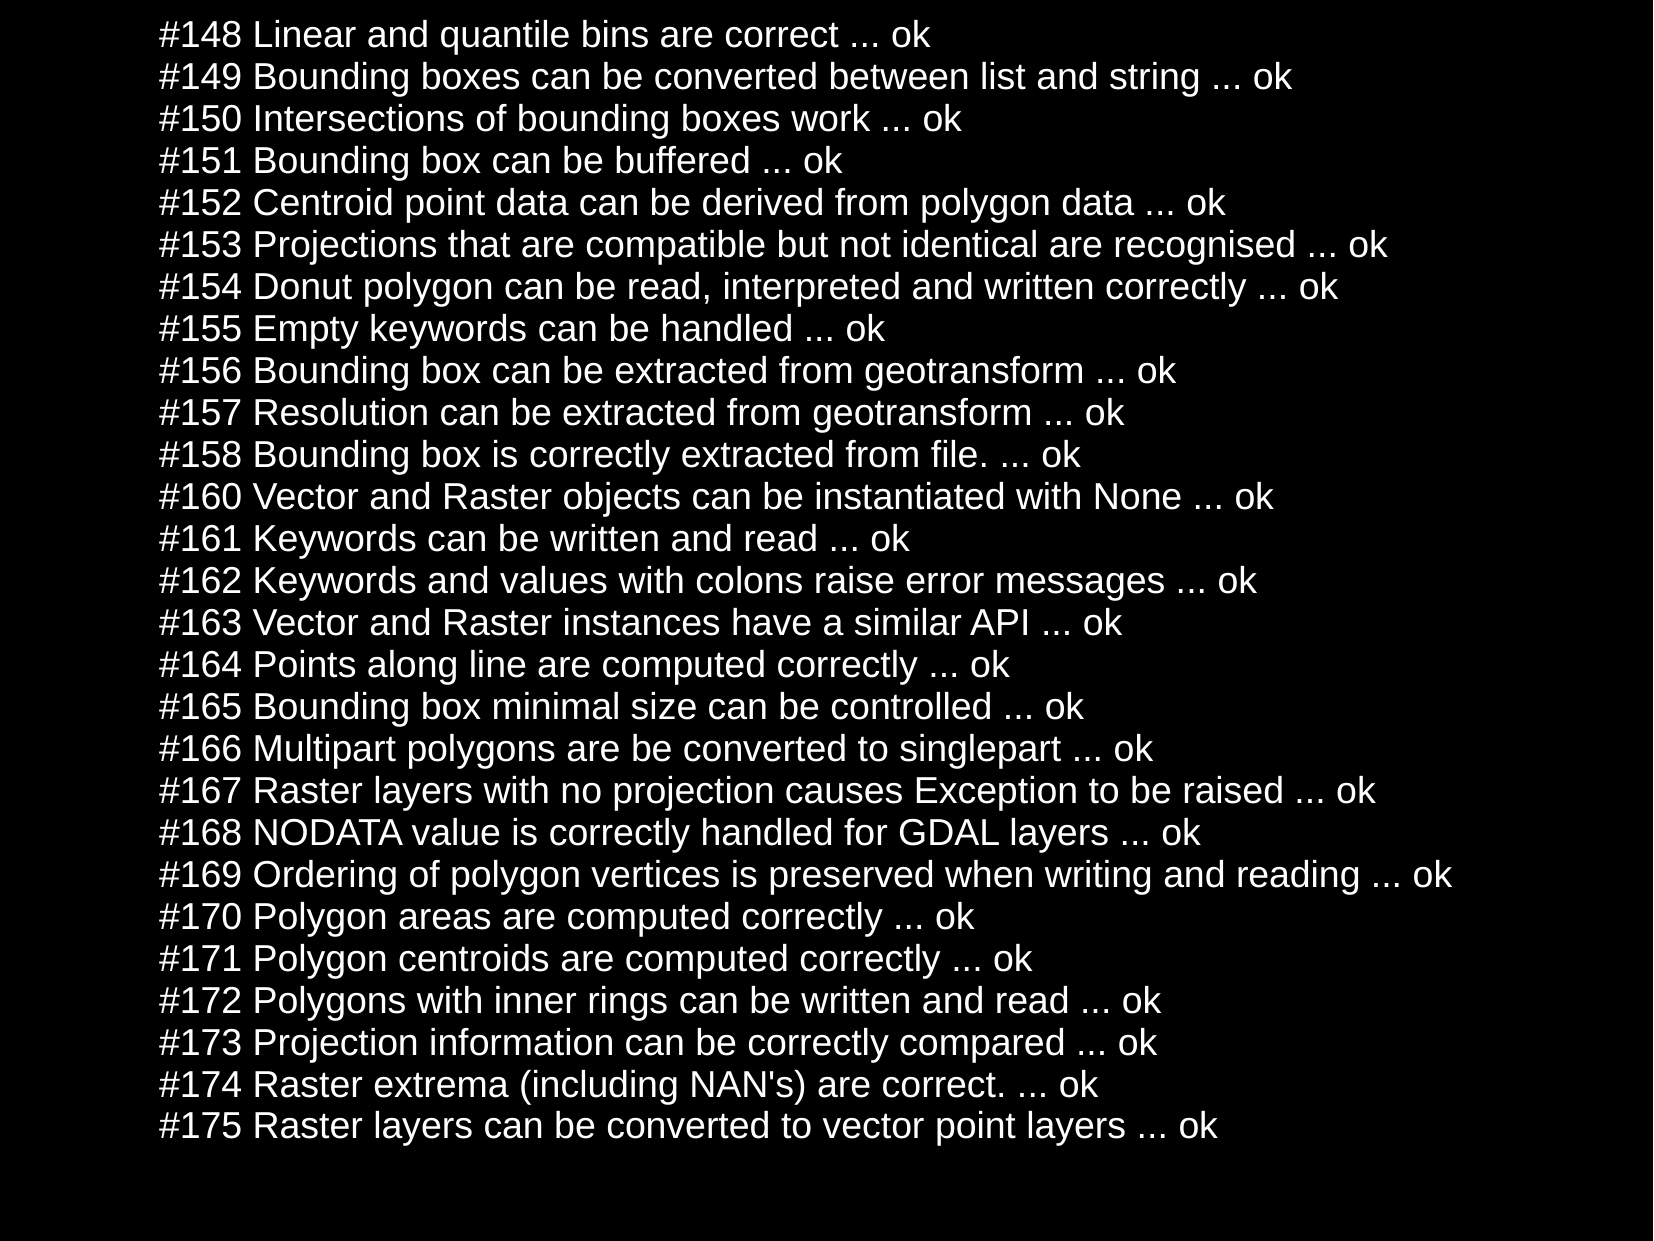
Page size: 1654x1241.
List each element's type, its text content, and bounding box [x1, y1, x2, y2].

text_box #148 Linear and quantile bins are correct ... ok #149 Bounding boxes can be converted between list and string ... ok #150 Intersections of bounding boxes work ... ok #151 Bounding box can be buffered ... ok #152 Centroid point data can be derived from polygon data ... ok #153 Projections that are compatible but not identical are recognised ... ok #154 Donut polygon can be read, interpreted and written correctly ... ok #155 Empty keywords can be handled ... ok #156 Bounding box can be extracted from geotransform ... ok #157 Resolution can be extracted from geotransform ... ok #158 Bounding box is correctly extracted from file. ... ok #160 Vector and Raster objects can be instantiated with None ... ok #161 Keywords can be written and read ... ok #162 Keywords and values with colons raise error messages ... ok #163 Vector and Raster instances have a similar API ... ok #164 Points along line are computed correctly ... ok #165 Bounding box minimal size can be controlled ... ok #166 Multipart polygons are be converted to singlepart ... ok #167 Raster layers with no projection causes Exception to be raised ... ok #168 NODATA value is correctly handled for GDAL layers ... ok #169 Ordering of polygon vertices is preserved when writing and reading ... ok #170 Polygon areas are computed correctly ... ok #171 Polygon centroids are computed correctly ... ok #172 Polygons with inner rings can be written and read ... ok #173 Projection information can be correctly compared ... ok #174 Raster extrema (including NAN's) are correct. ... ok #175 Raster layers can be converted to vector point layers ... ok [144, 5, 1468, 1241]
